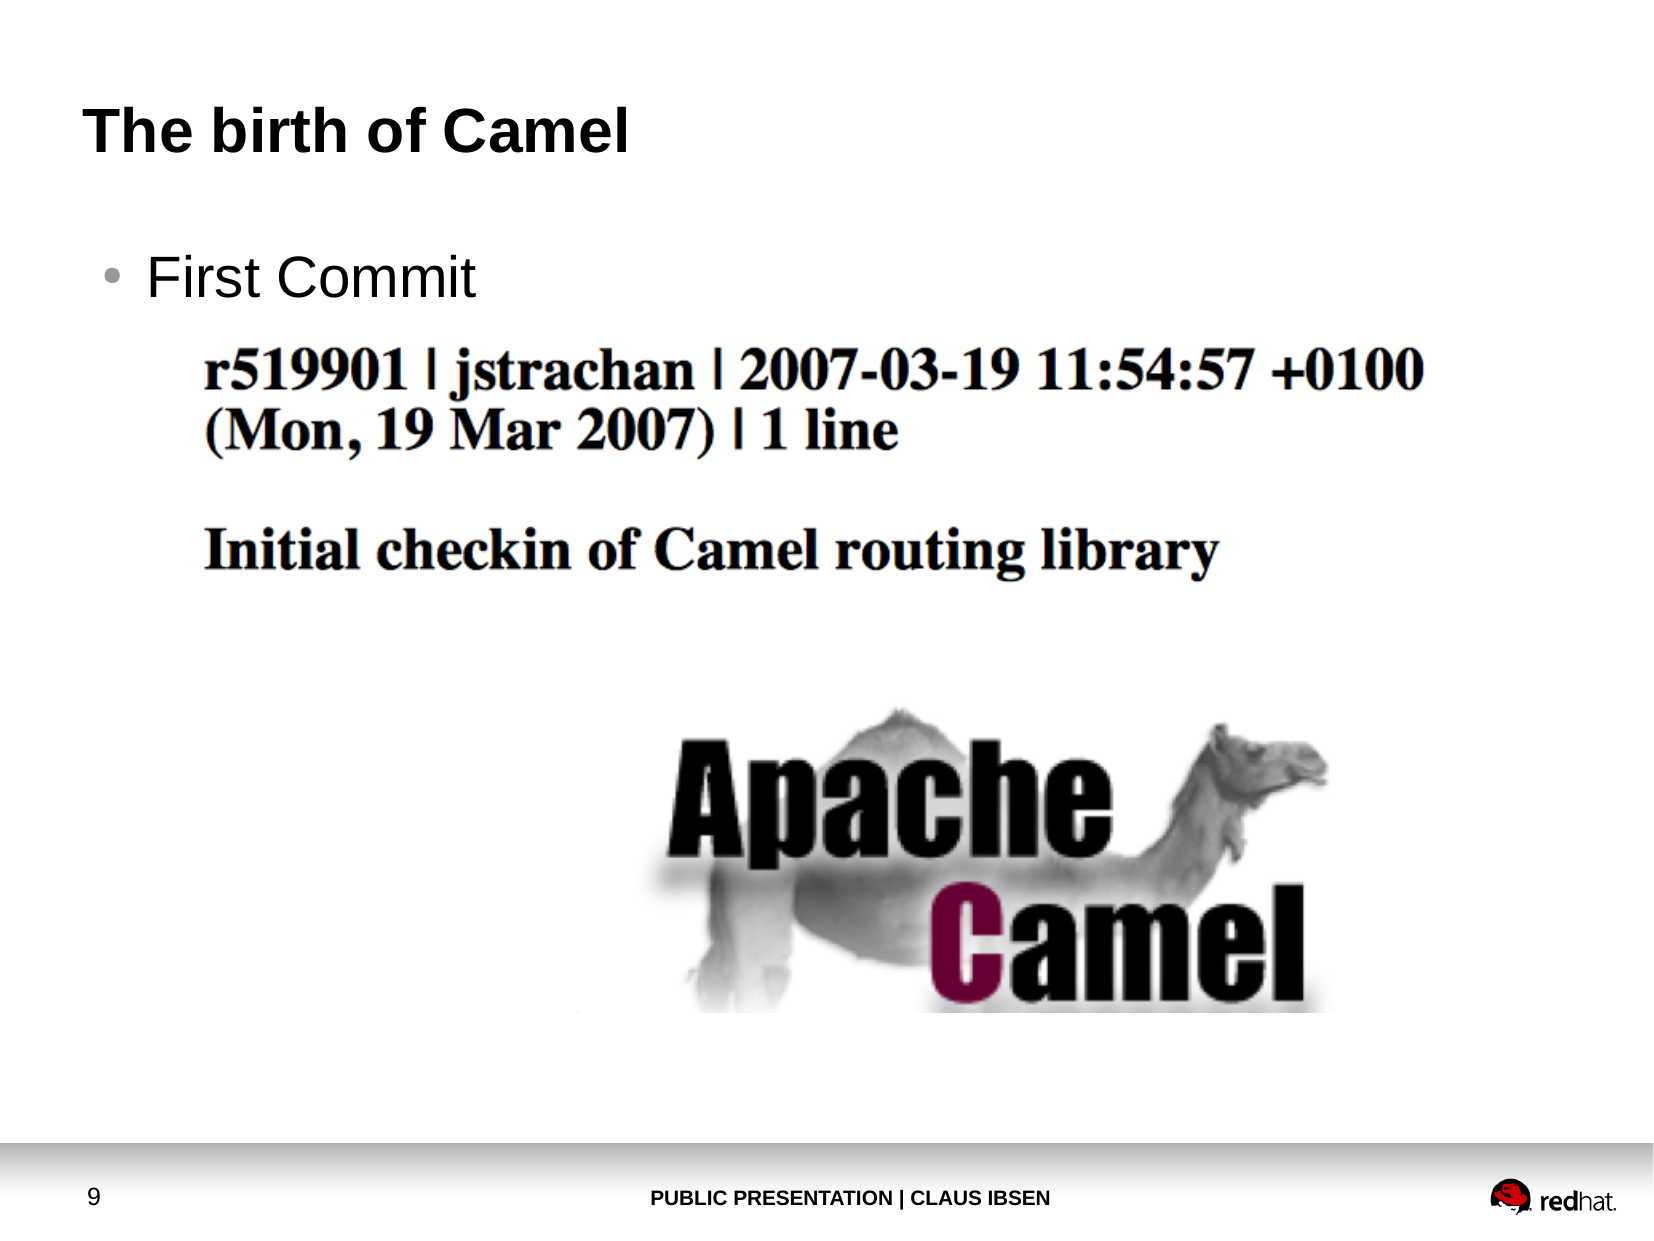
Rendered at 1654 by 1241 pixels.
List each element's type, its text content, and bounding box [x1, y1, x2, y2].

title The birth of Camel [82, 37, 1571, 226]
picture [0, 1143, 1654, 1241]
list First Commit [86, 244, 1576, 1039]
picture [187, 337, 1433, 1013]
